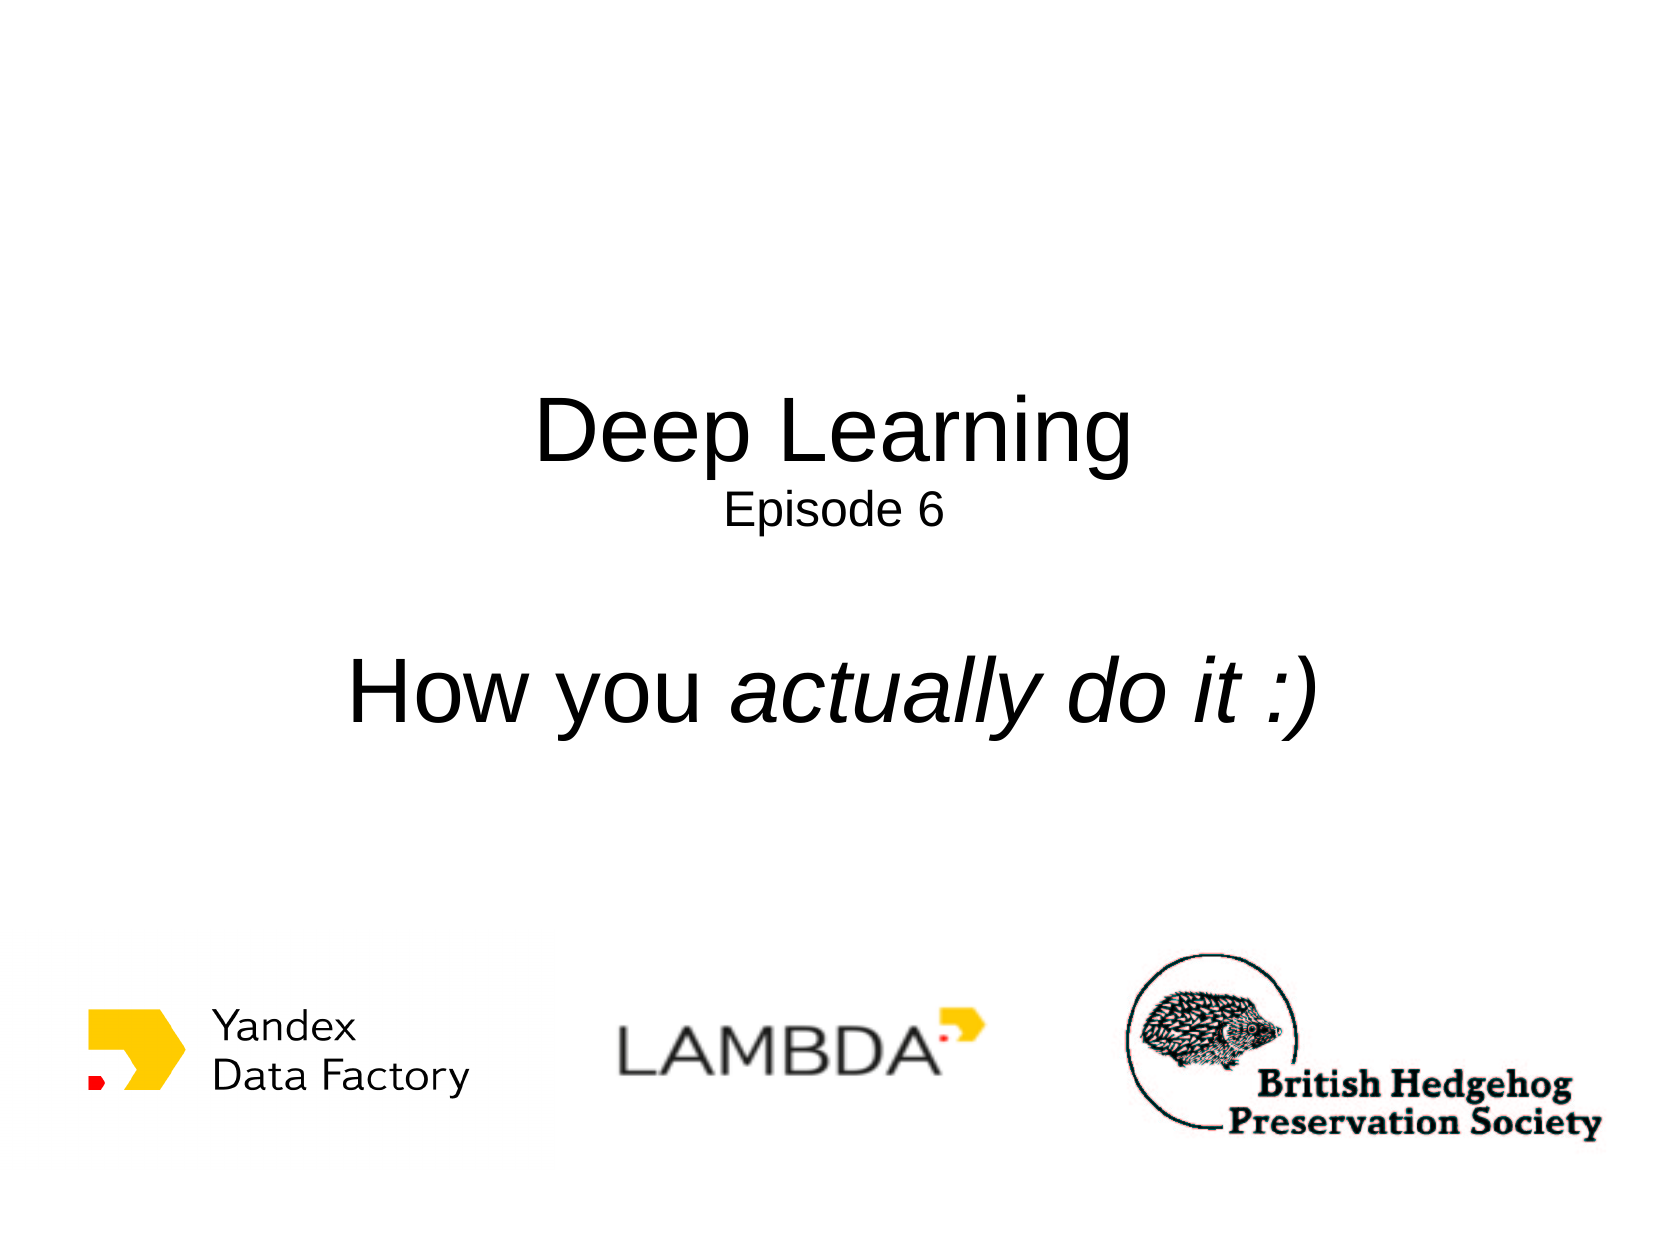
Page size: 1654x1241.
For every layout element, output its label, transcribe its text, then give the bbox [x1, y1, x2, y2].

picture [0, 929, 555, 1170]
picture [584, 872, 1005, 1212]
picture [1049, 869, 1654, 1241]
title Deep Learning Episode 6 How you actually do it :) [90, 377, 1579, 743]
